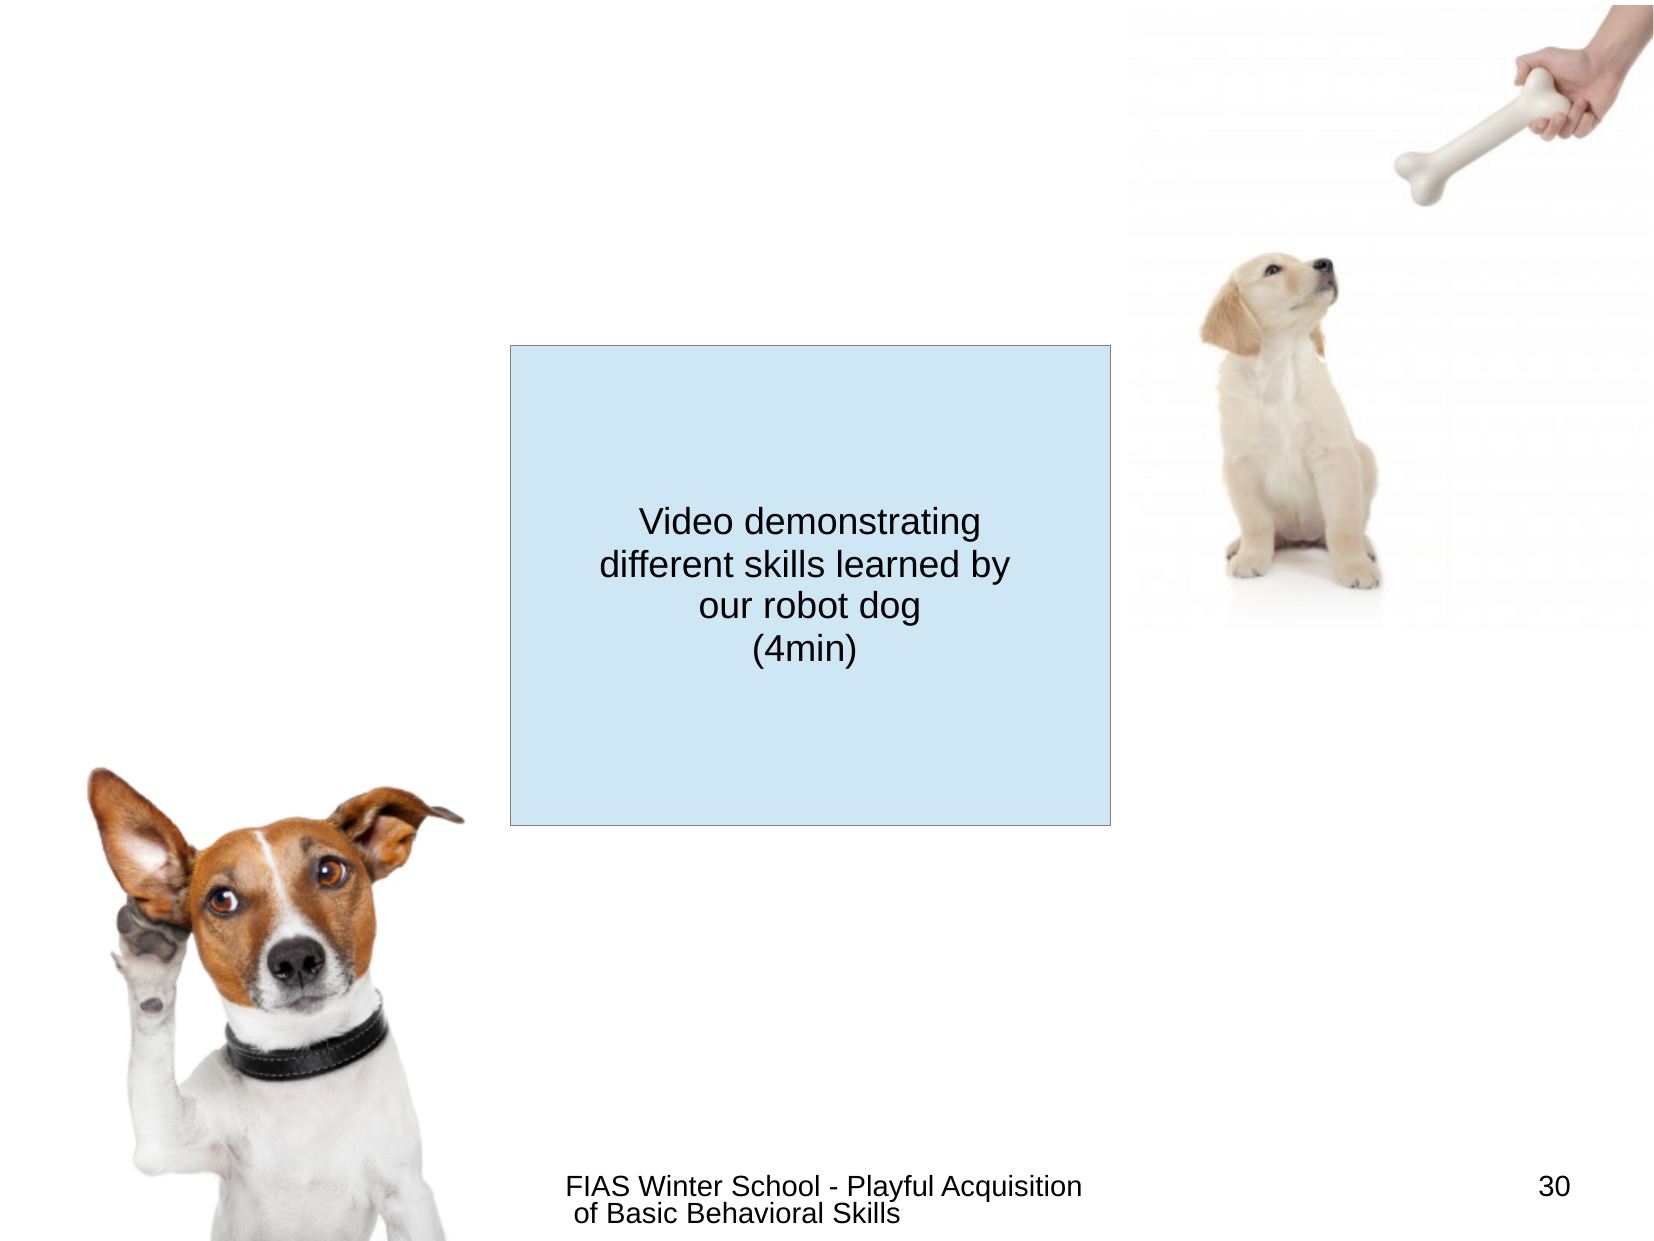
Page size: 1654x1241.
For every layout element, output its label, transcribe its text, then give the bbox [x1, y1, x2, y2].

text_box Video demonstrating different skills learned by our robot dog (4min) [510, 345, 1111, 826]
picture [1128, 5, 1654, 631]
picture [0, 699, 543, 1241]
